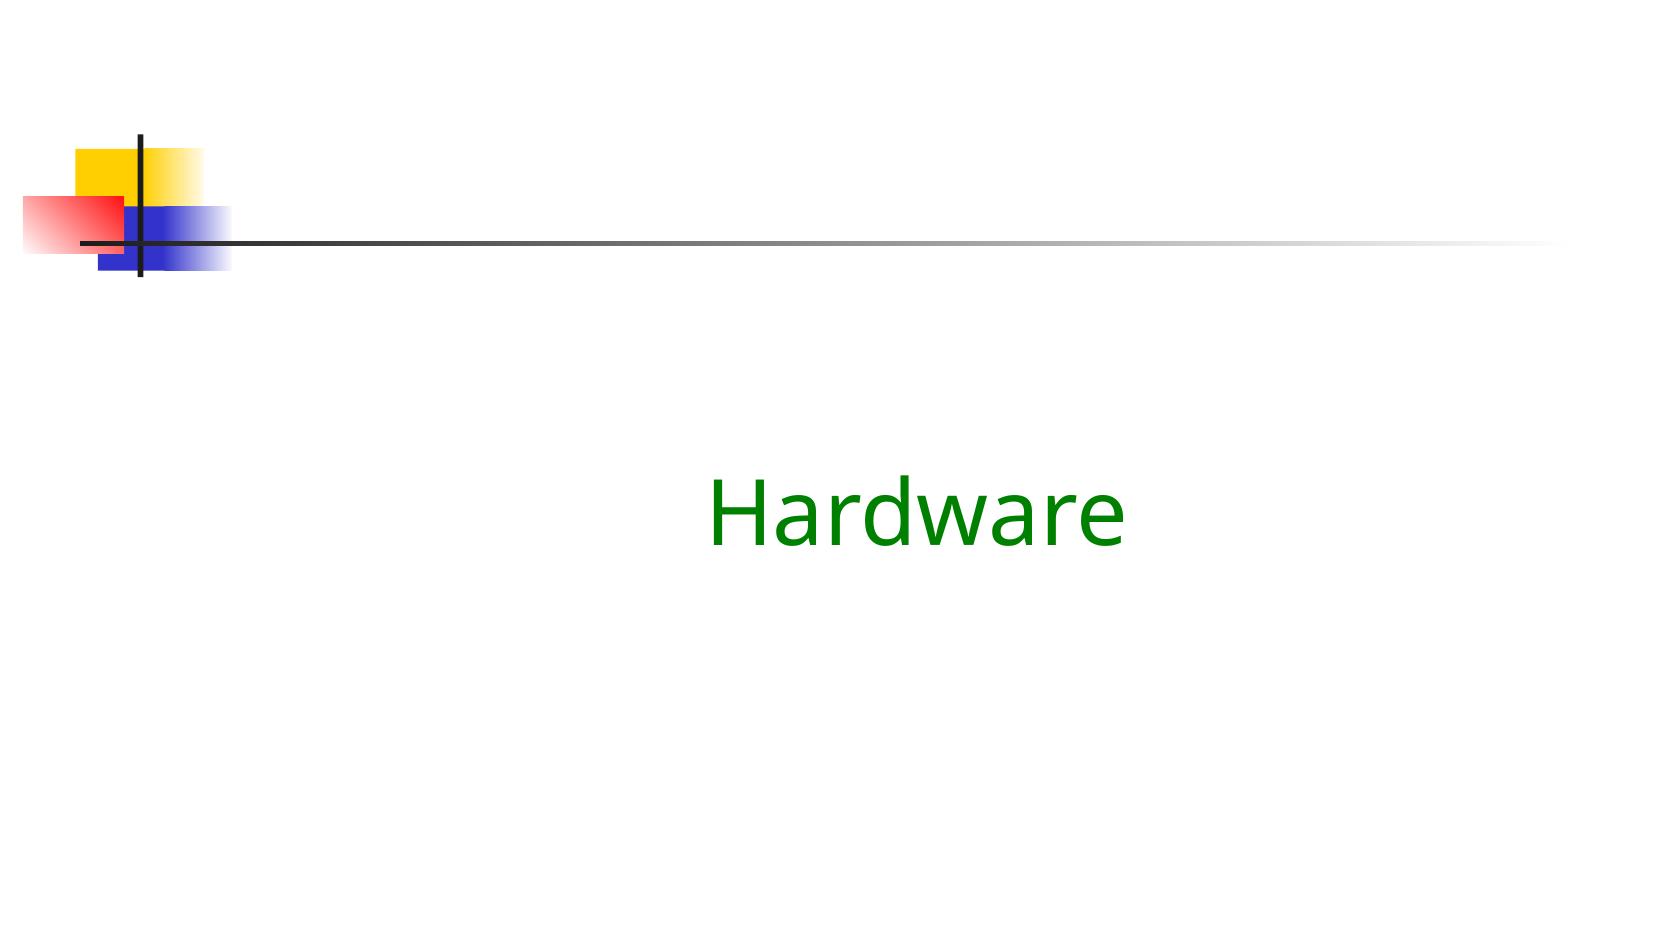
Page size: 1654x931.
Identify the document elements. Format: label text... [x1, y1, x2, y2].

list Hardware [213, 273, 1620, 832]
